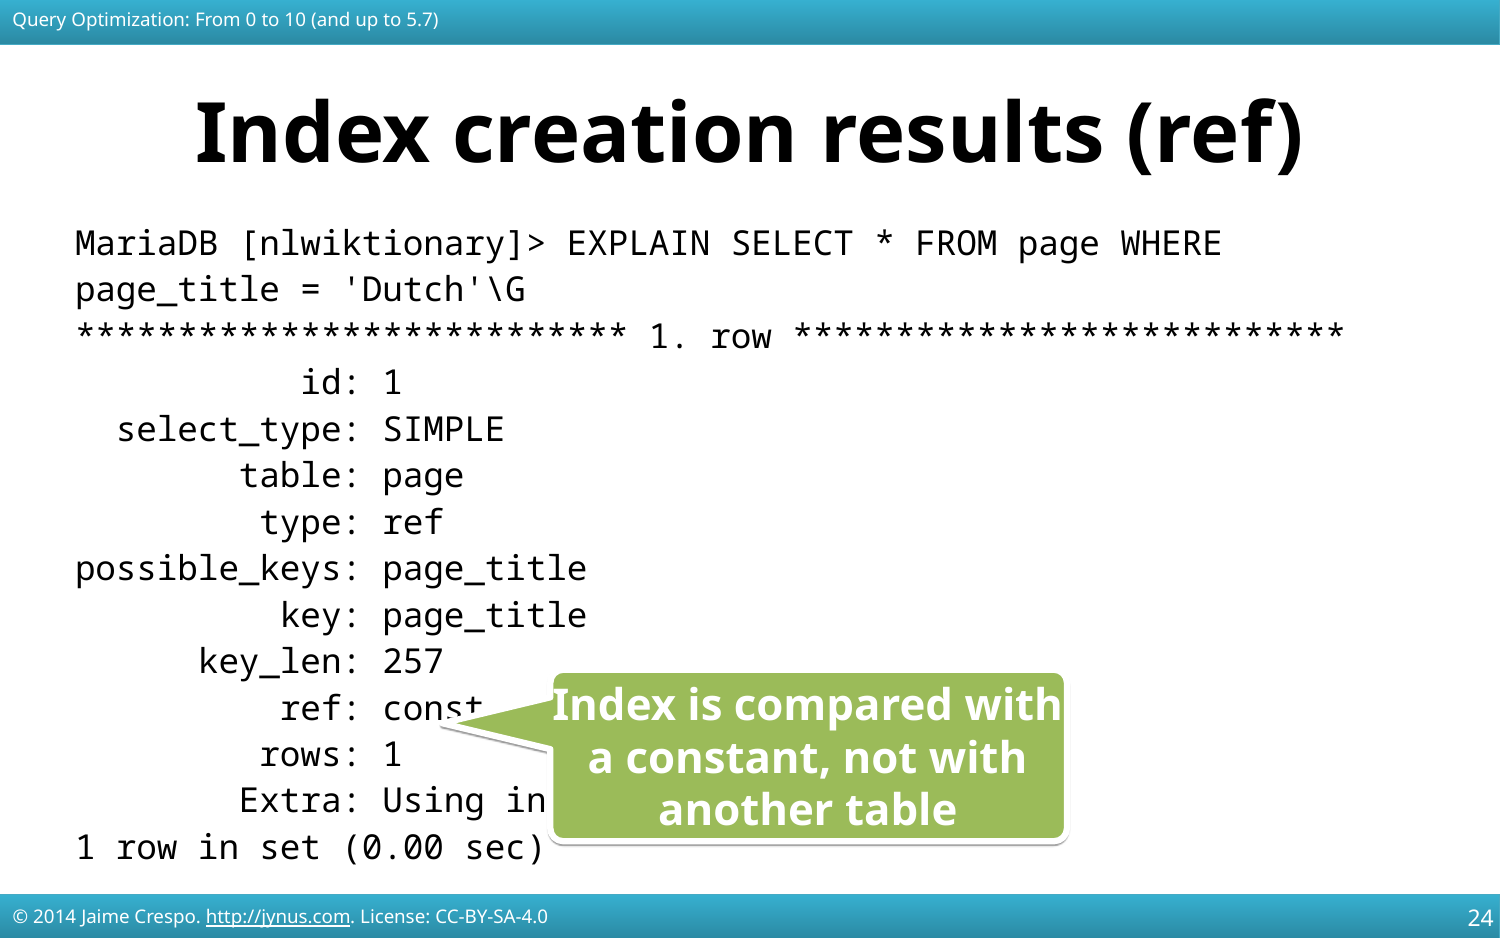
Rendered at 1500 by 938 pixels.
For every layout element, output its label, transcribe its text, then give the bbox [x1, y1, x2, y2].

text_box Index is compared with a constant, not with another table [442, 669, 1067, 842]
title Index creation results (ref) [75, 41, 1425, 218]
list MariaDB [nlwiktionary]> EXPLAIN SELECT * FROM page WHERE page_title = 'Dutch'\G *************************** 1. row *************************** id: 1 select_type: SIMPLE table: page type: ref possible_keys: page_title key: page_title key_len: 257 ref: const rows: 1 Extra: Using index condition 1 row in set (0.00 sec) [75, 218, 1425, 876]
